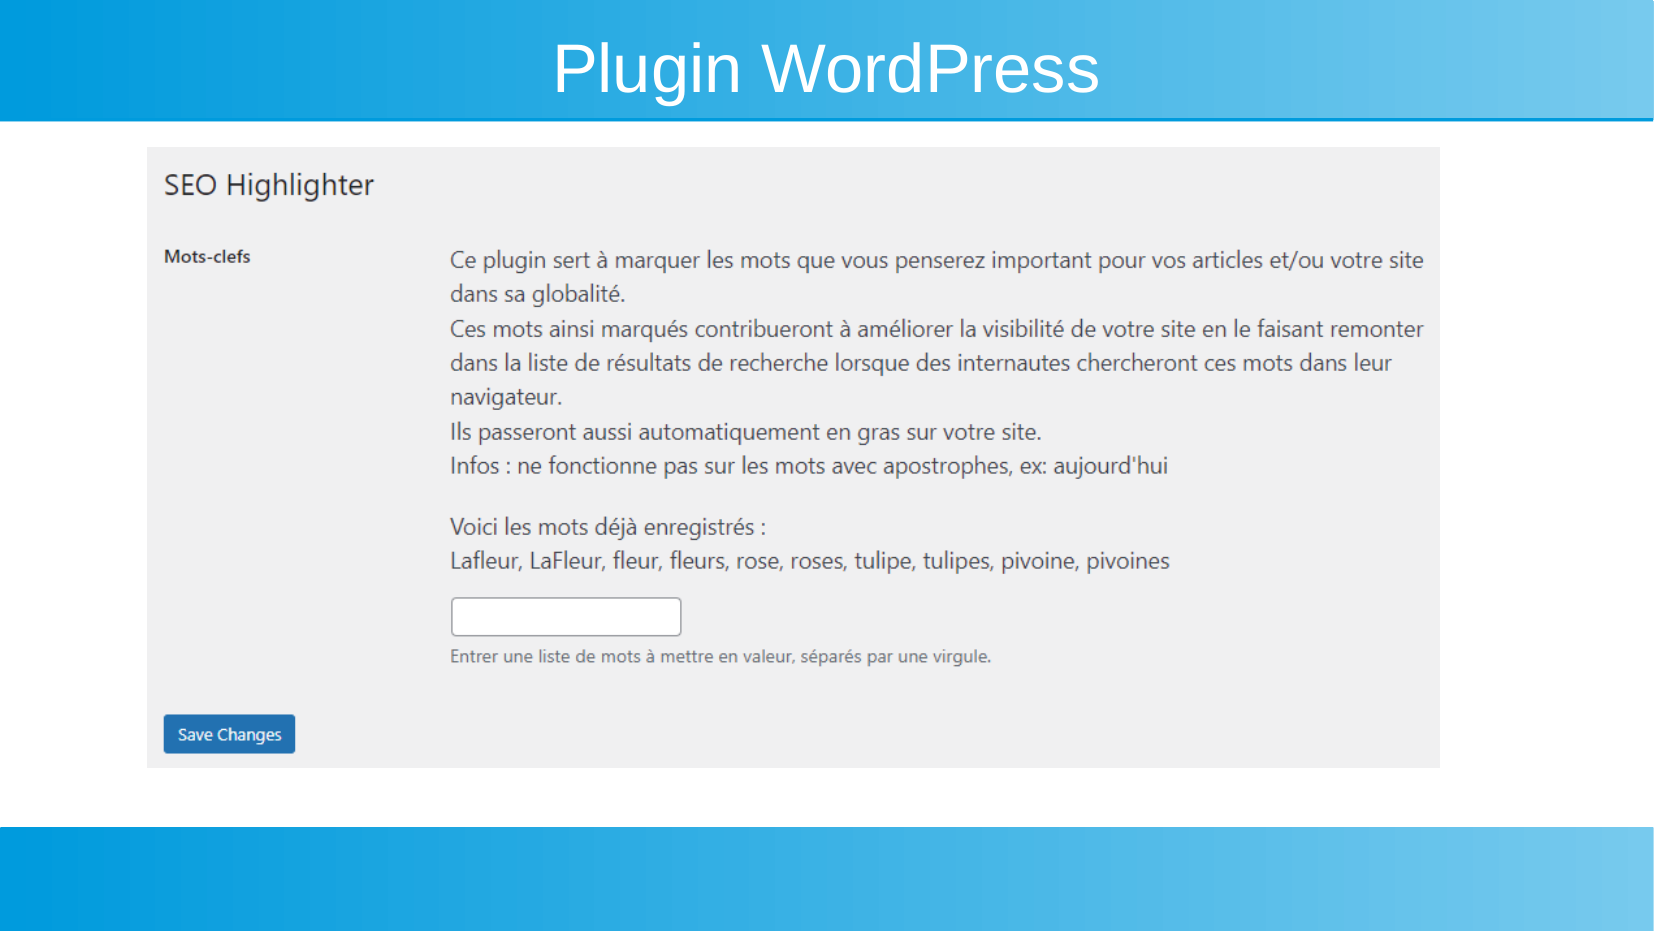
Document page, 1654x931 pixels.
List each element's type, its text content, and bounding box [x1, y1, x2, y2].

title Plugin WordPress [59, 29, 1595, 108]
picture [147, 147, 1440, 768]
